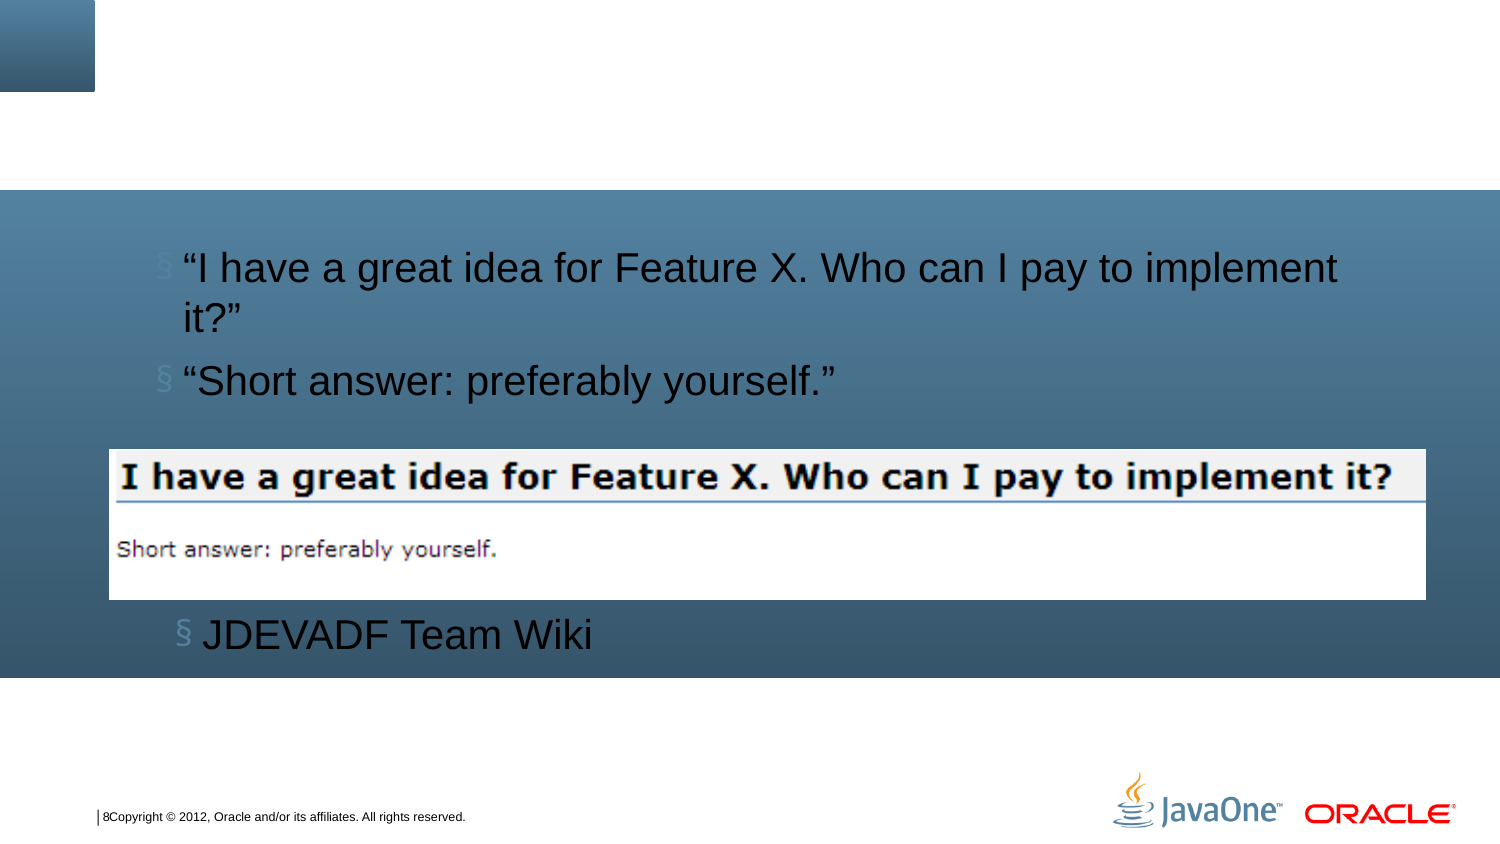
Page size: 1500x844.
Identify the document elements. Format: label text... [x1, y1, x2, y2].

picture [109, 449, 1426, 601]
list “I have a great idea for Feature X. Who can I pay to implement it?” “Short answer: preferably yourself.” [130, 233, 1381, 449]
picture [1095, 754, 1469, 844]
list JDEVADF Team Wiki [150, 601, 806, 673]
